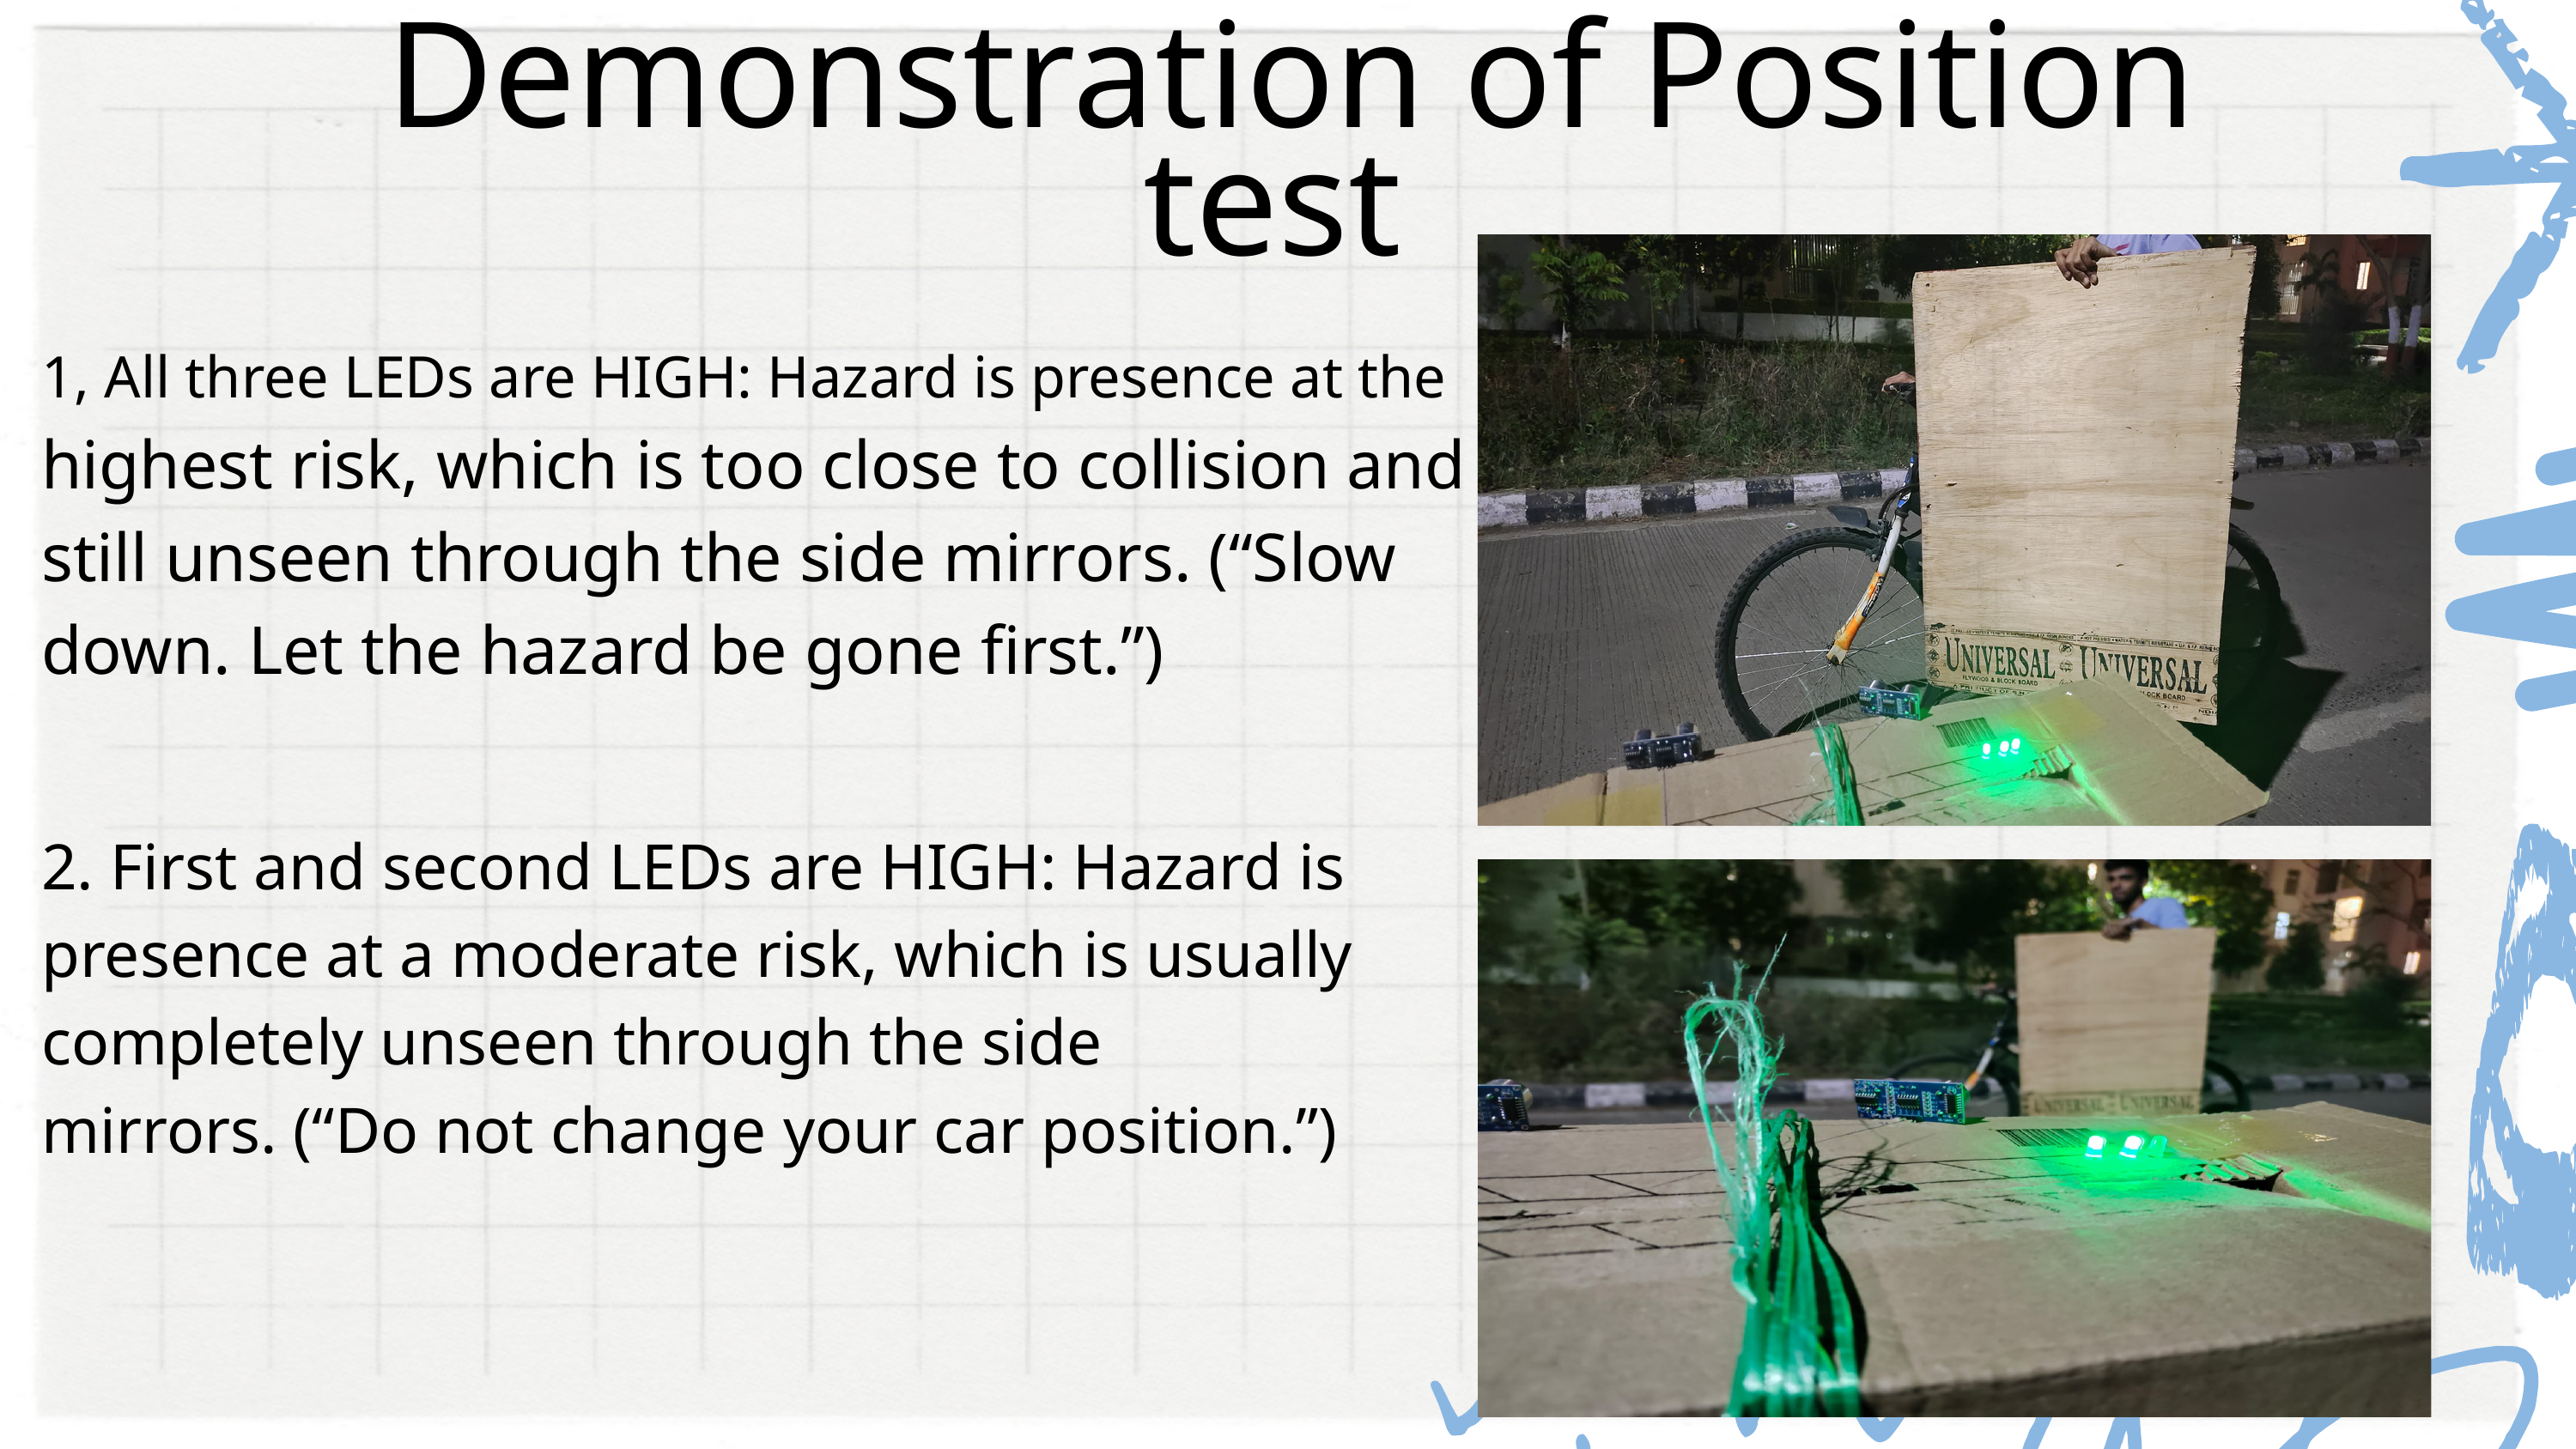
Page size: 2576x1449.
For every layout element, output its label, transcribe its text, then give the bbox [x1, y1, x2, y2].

text_box 1, All three LEDs are HIGH: Hazard is presence at the highest risk, which is too close to collision and still unseen through the side mirrors. (“Slow down. Let the hazard be gone first.”) [41, 329, 1503, 684]
text_box [0, 0, 2576, 1449]
text_box Demonstration of Position test [218, 29, 2327, 297]
text_box 2. First and second LEDs are HIGH: Hazard is presence at a moderate risk, which is usually completely unseen through the side mirrors. (“Do not change your car position.”) [41, 815, 1356, 1162]
